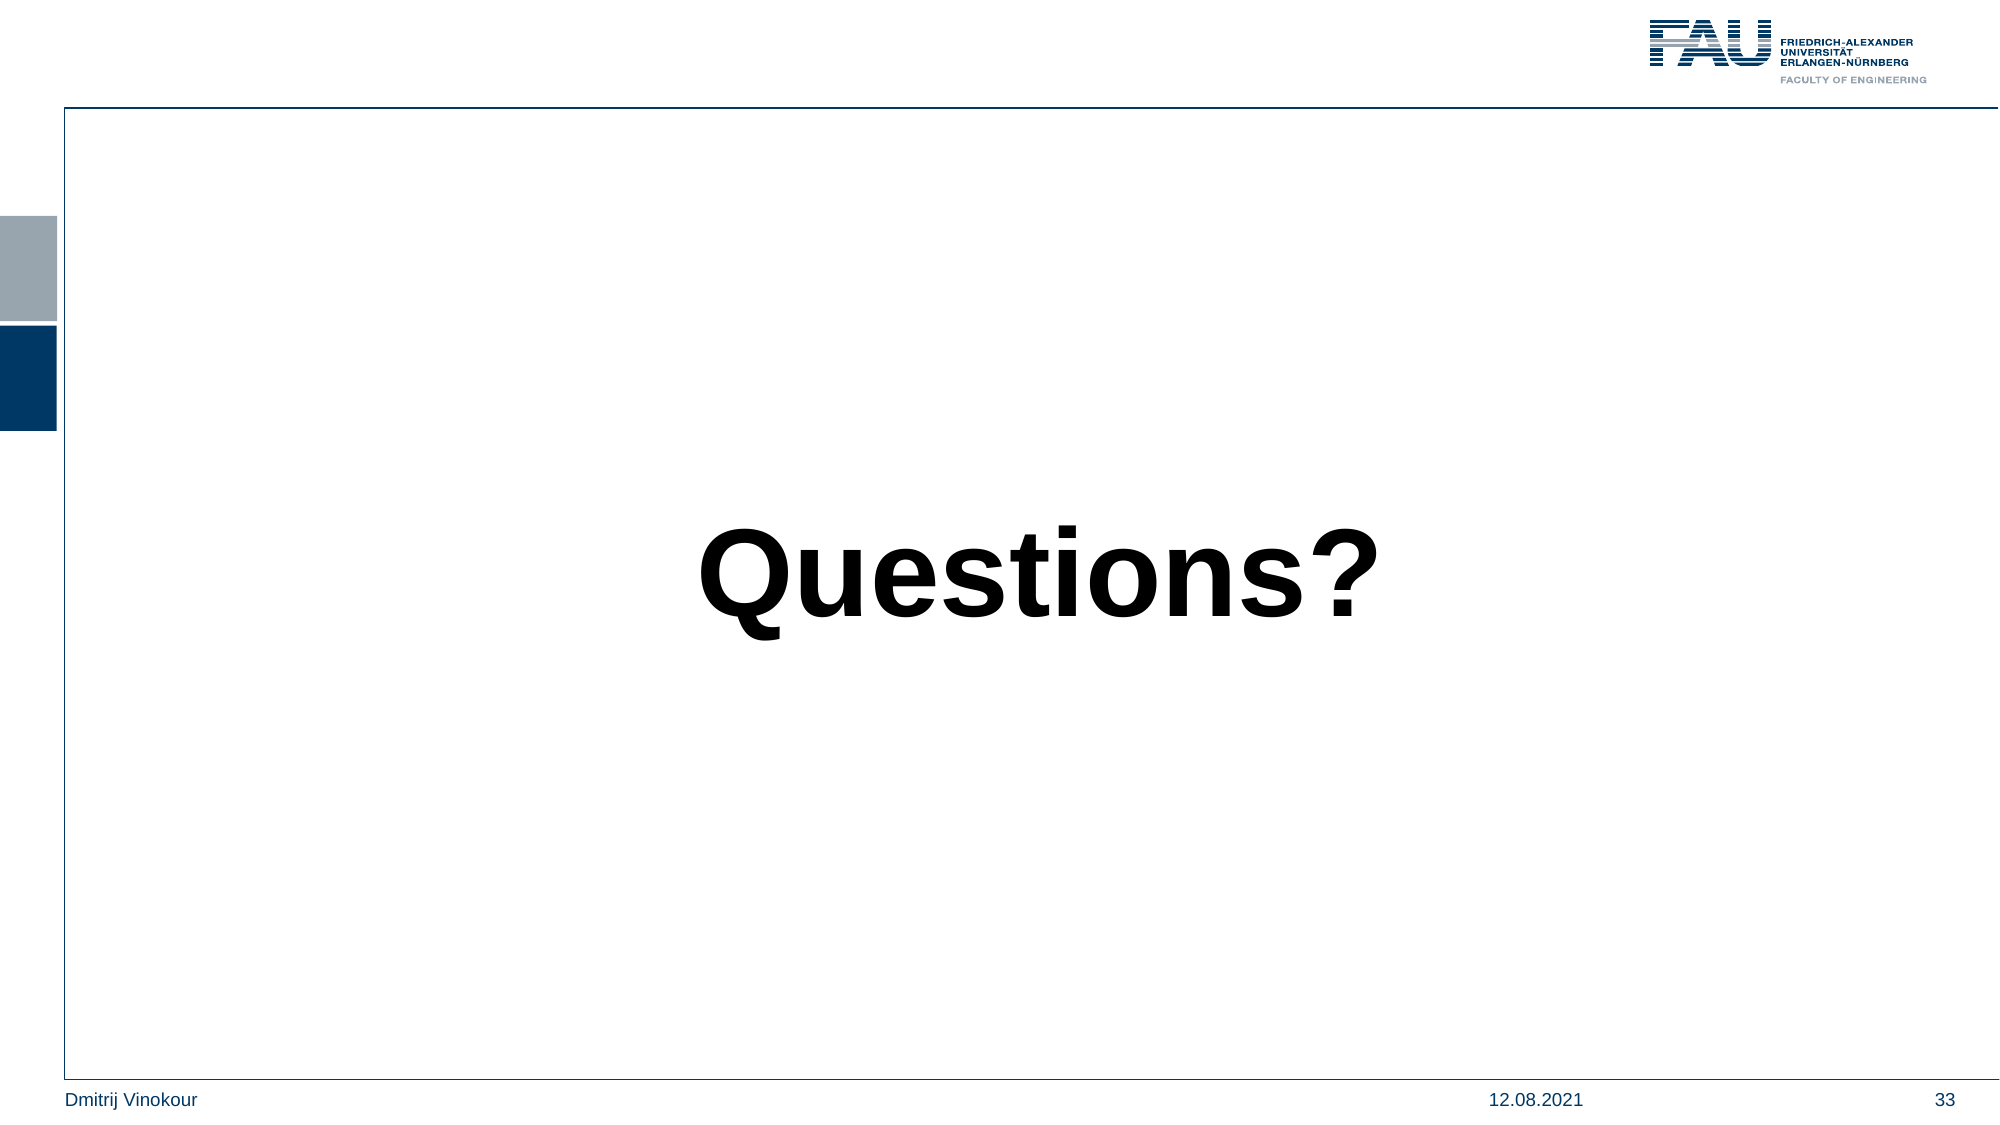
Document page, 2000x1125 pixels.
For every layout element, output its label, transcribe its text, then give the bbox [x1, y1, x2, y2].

text_box 12.08.2021 [1489, 1087, 1725, 1119]
text_box <number> [1798, 1087, 1956, 1119]
text_box Dmitrij Vinokour [64, 1087, 1403, 1119]
text_box Questions? [682, 495, 1420, 676]
